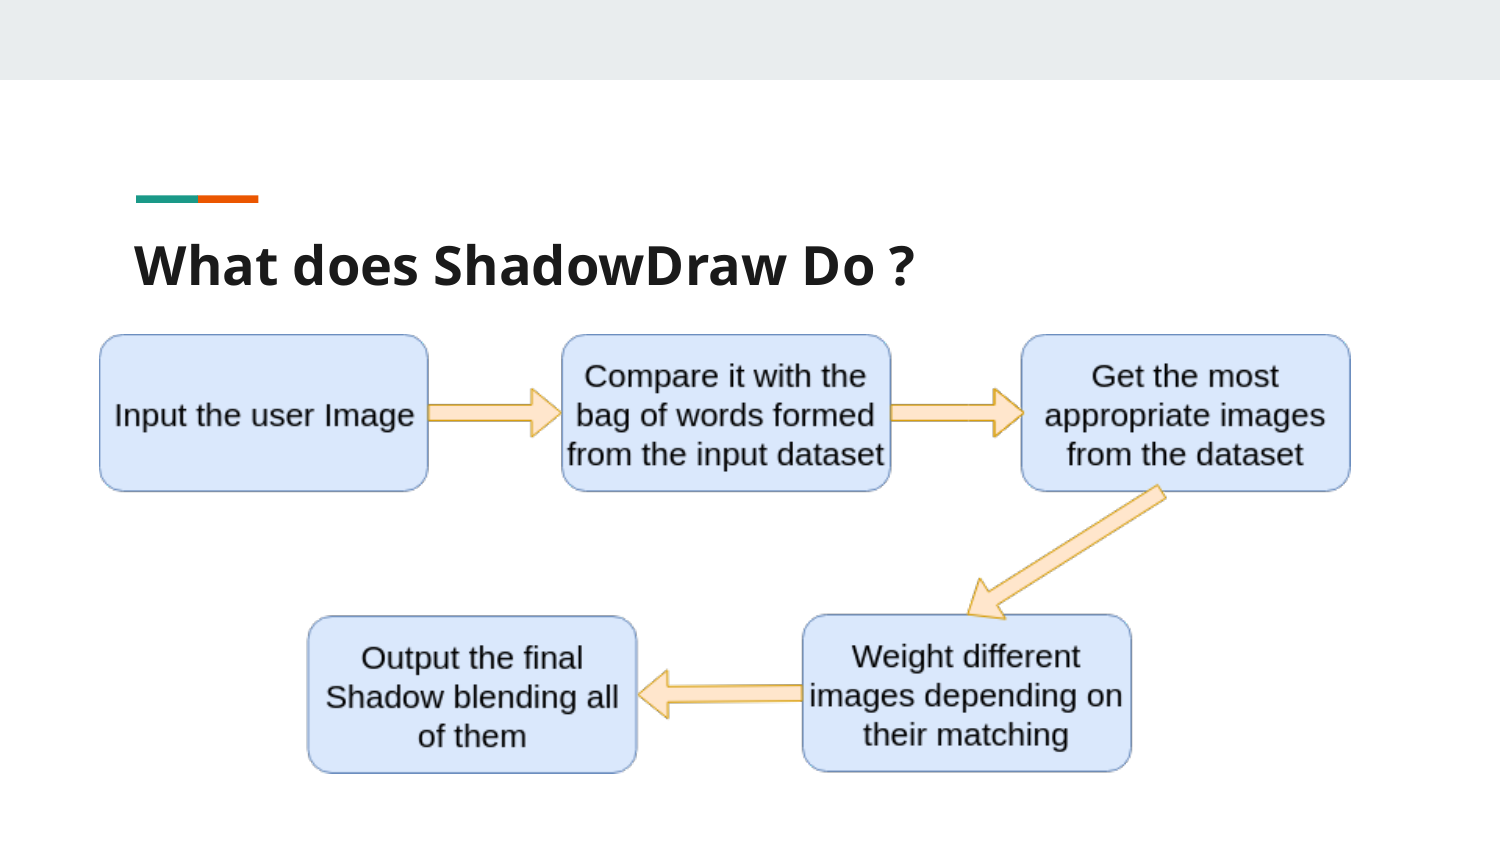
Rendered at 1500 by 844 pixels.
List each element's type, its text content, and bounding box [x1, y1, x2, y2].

title What does ShadowDraw Do ? [119, 216, 1381, 305]
picture [99, 334, 1351, 774]
